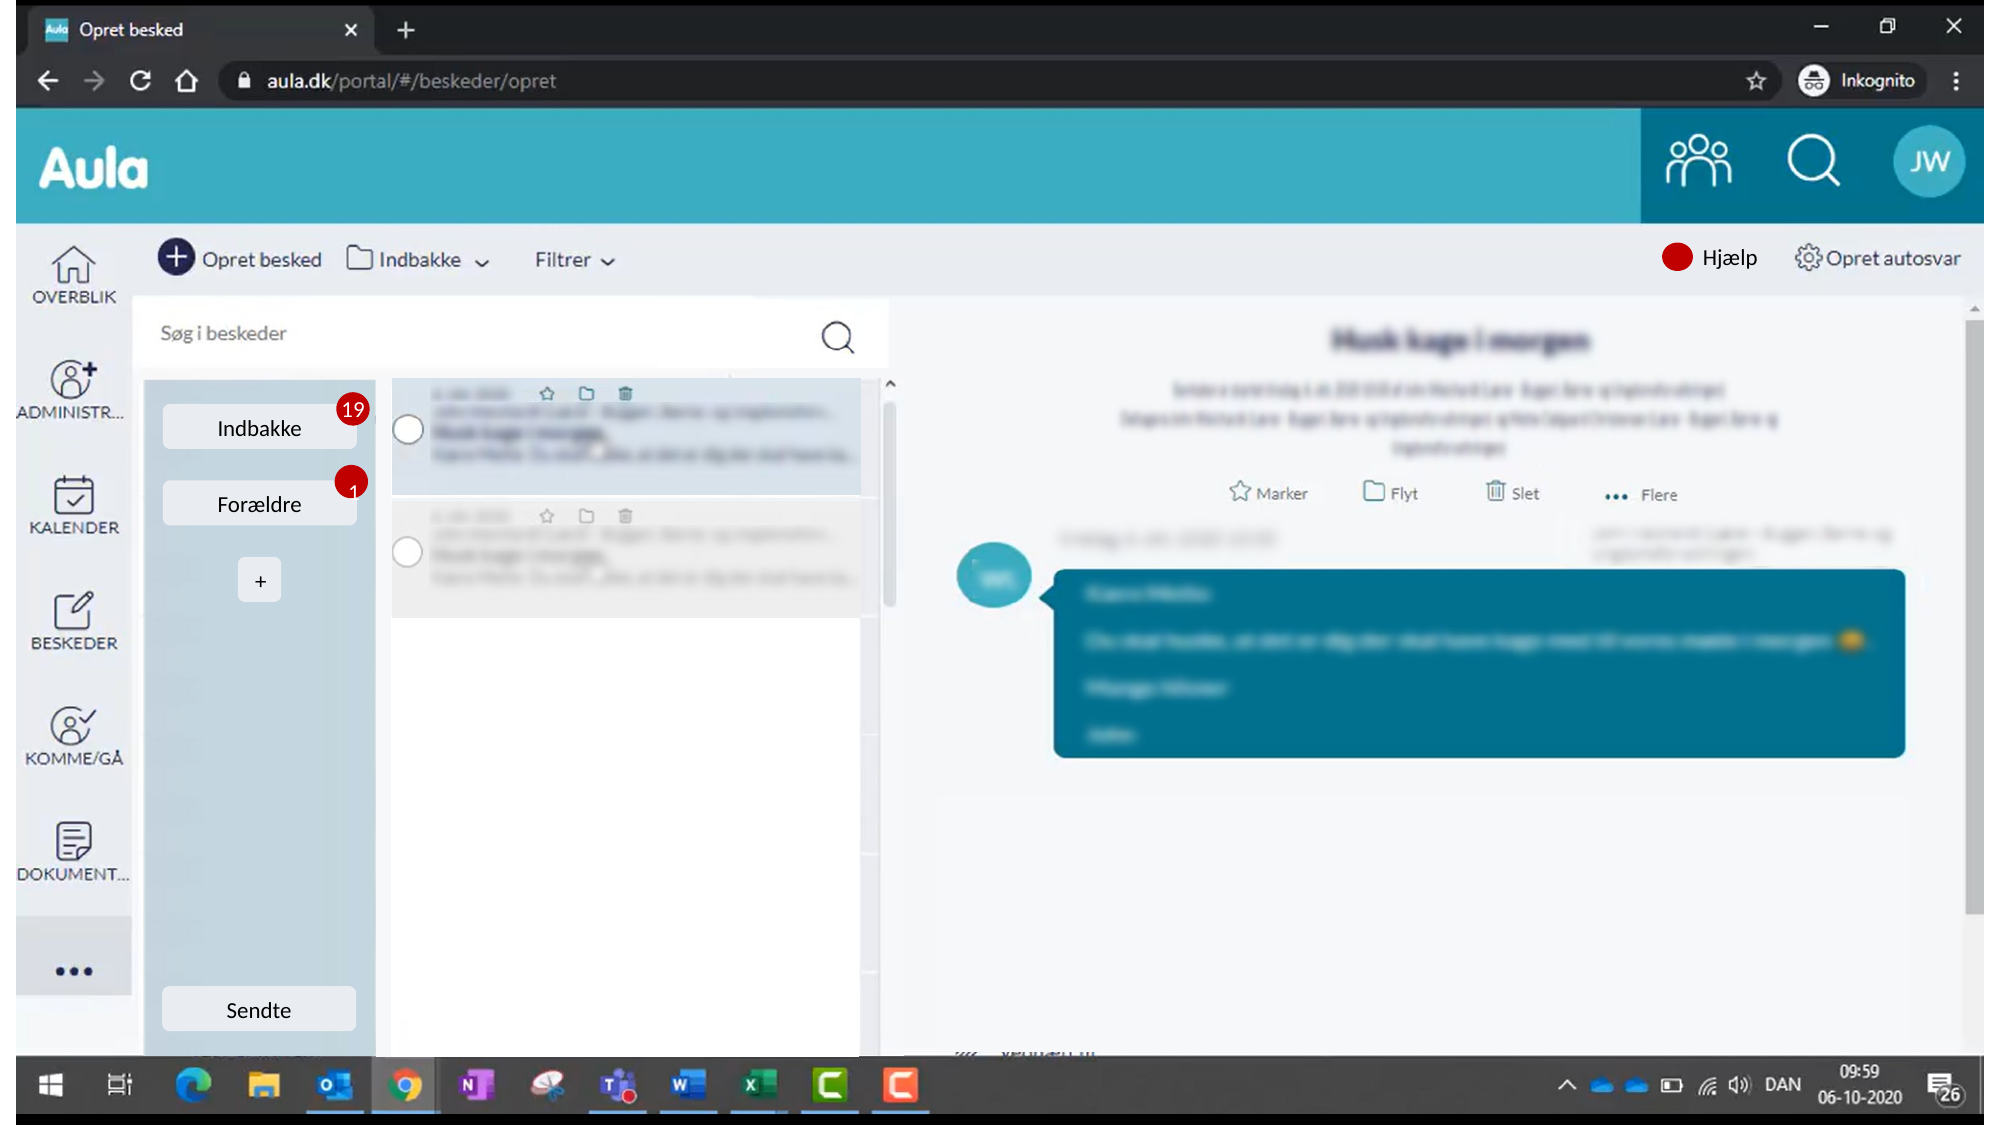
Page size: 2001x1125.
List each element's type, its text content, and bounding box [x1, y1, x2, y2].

text_box + [237, 556, 282, 602]
text_box 1 [334, 464, 368, 499]
text_box Indbakke [162, 403, 357, 449]
text_box 19 [326, 387, 392, 431]
text_box Forældre [162, 480, 357, 526]
text_box [391, 498, 860, 614]
text_box [1662, 242, 1687, 271]
picture [1785, 128, 1840, 186]
picture [1893, 126, 1965, 197]
text_box Sendte [162, 986, 357, 1032]
picture [1666, 131, 1732, 191]
text_box Hjælp [1687, 235, 1774, 279]
picture [16, 0, 1984, 1125]
